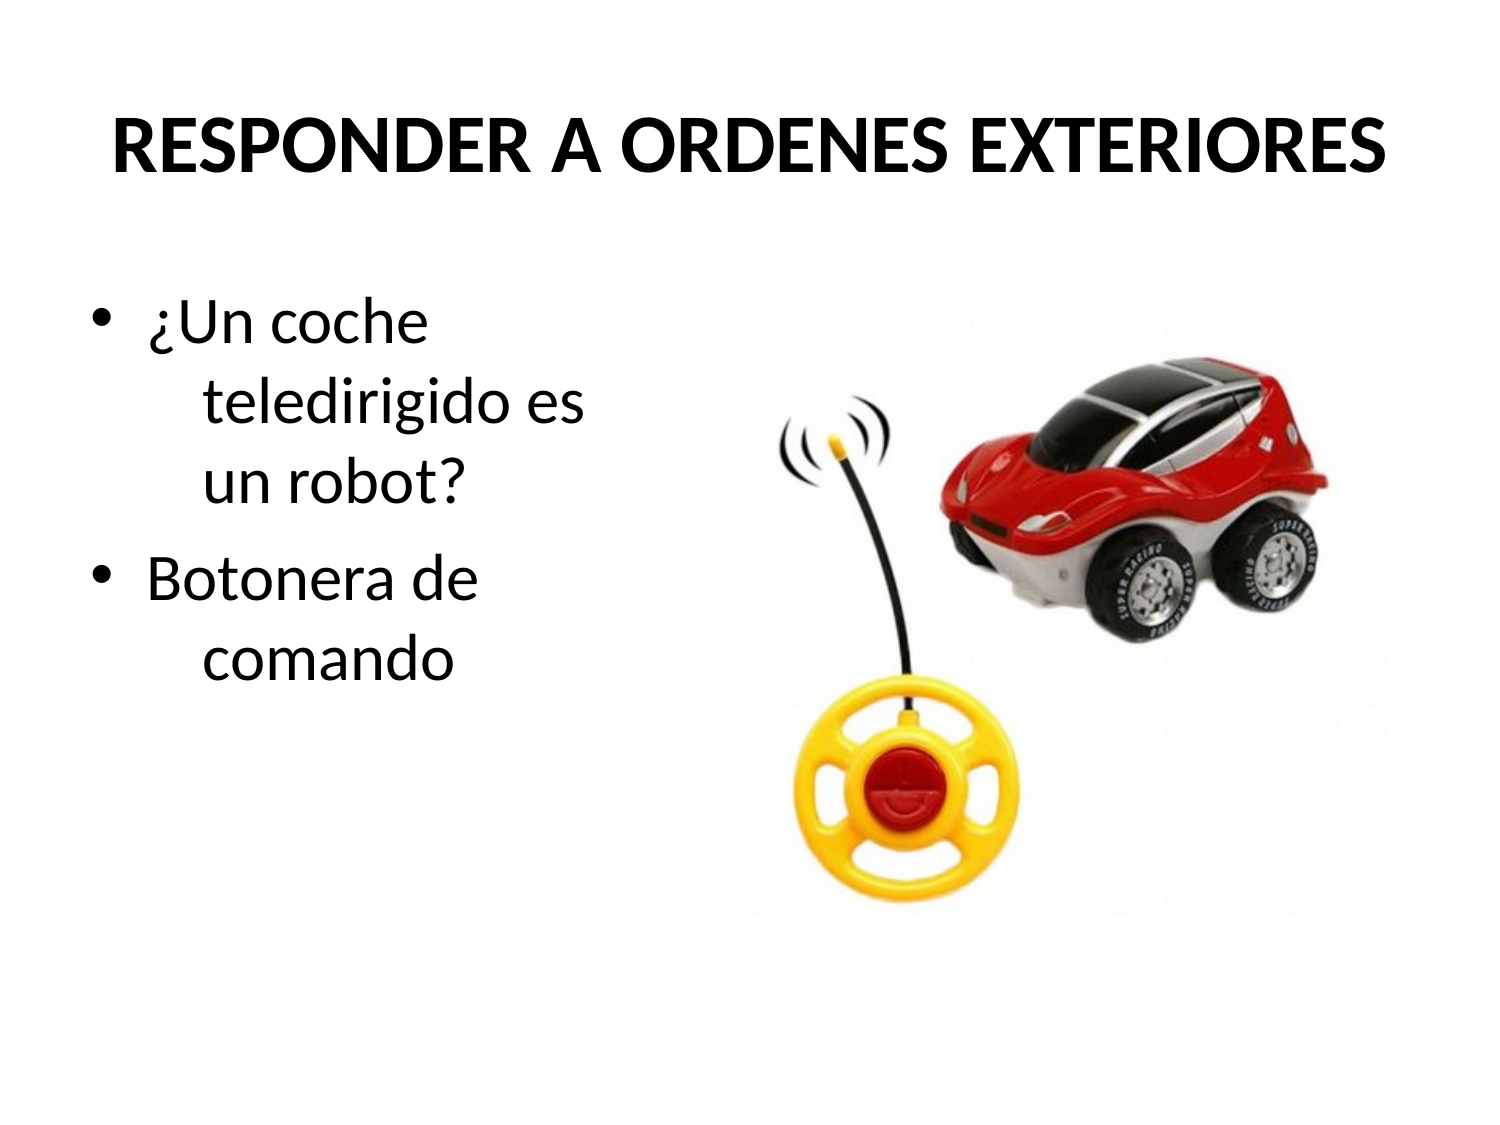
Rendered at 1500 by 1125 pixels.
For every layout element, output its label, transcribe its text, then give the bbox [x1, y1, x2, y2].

title RESPONDER A ORDENES EXTERIORES [75, 45, 1426, 233]
list ¿Un coche teledirigido es un robot? Botonera de comando [75, 268, 680, 1012]
picture [690, 314, 1444, 917]
